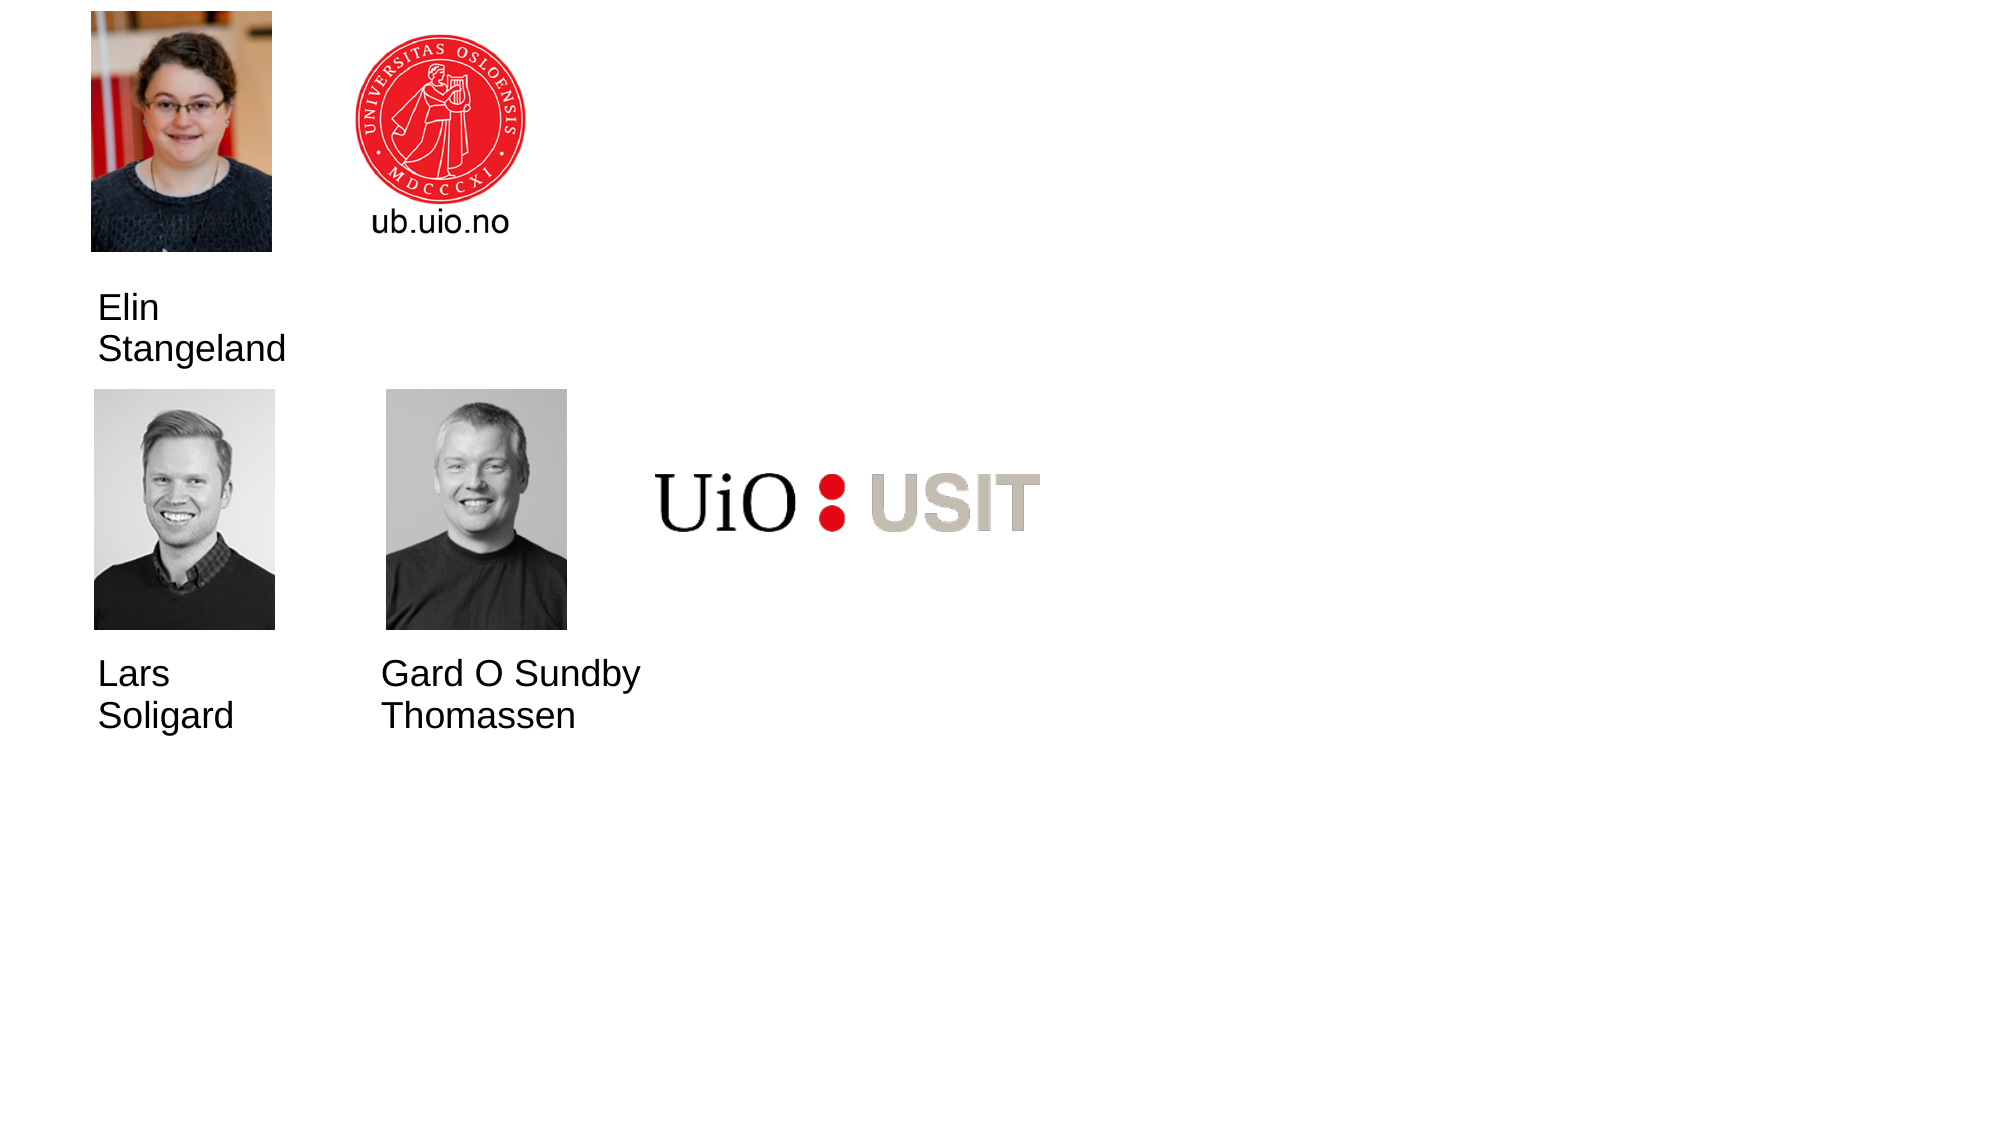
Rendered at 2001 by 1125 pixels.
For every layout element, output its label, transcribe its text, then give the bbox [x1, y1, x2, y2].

text_box Lars Soligard [82, 644, 319, 786]
text_box Gard O Sundby Thomassen [366, 644, 709, 786]
picture [94, 389, 275, 630]
picture [386, 389, 567, 630]
picture [336, 29, 544, 237]
picture [91, 11, 272, 252]
picture [655, 473, 1040, 532]
text_box Elin Stangeland [82, 278, 319, 420]
